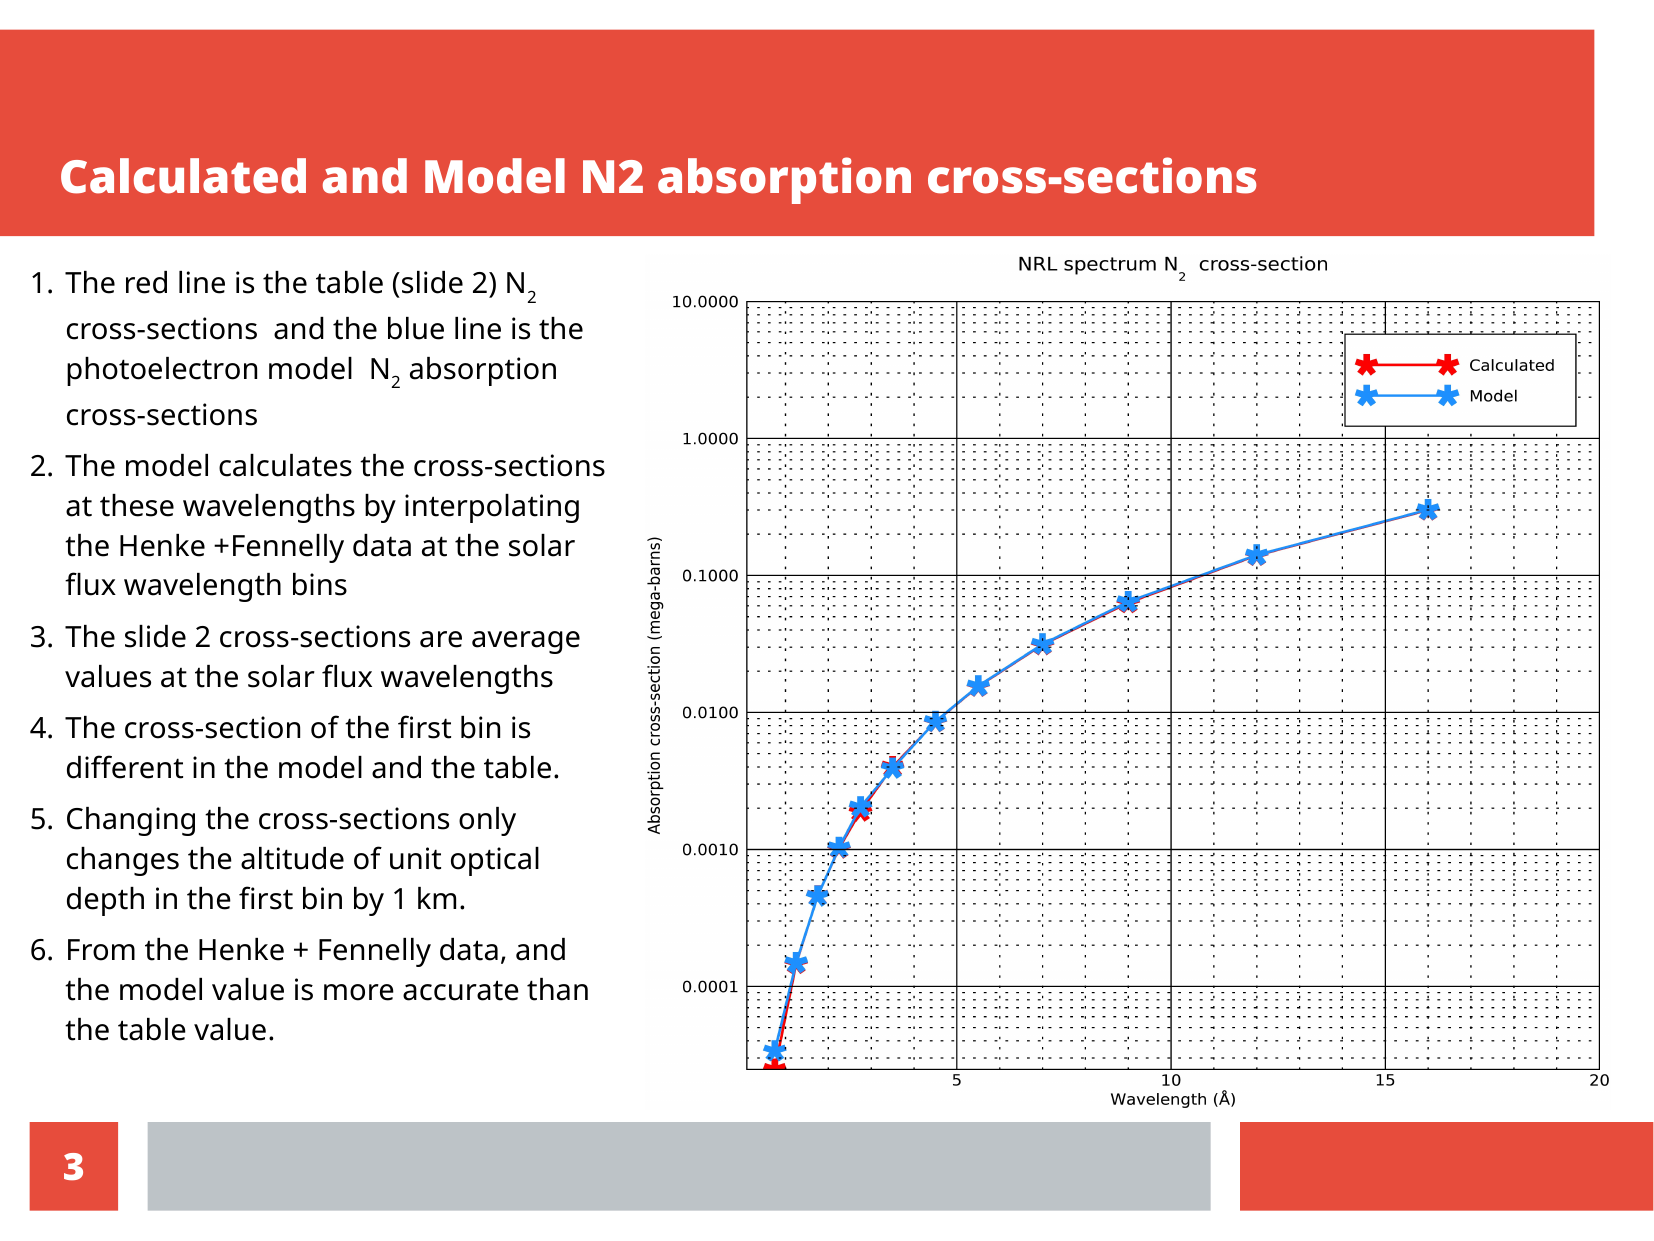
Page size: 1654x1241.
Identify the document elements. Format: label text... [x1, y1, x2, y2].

title Calculated and Model N2 absorption cross-sections [59, 59, 1595, 207]
picture [645, 254, 1611, 1111]
text_box The red line is the table (slide 2) N2 cross-sections and the blue line is the photoelectron model N2 absorption cross-sections The model calculates the cross-sections at these wavelengths by interpolating the Henke +Fennelly data at the solar flux wavelength bins The slide 2 cross-sections are average values at the solar flux wavelengths The cross-section of the first bin is different in the model and the table. Changing the cross-sections only changes the altitude of unit optical depth in the first bin by 1 km. From the Henke + Fennelly data, and the model value is more accurate than the table value. [15, 255, 631, 1111]
